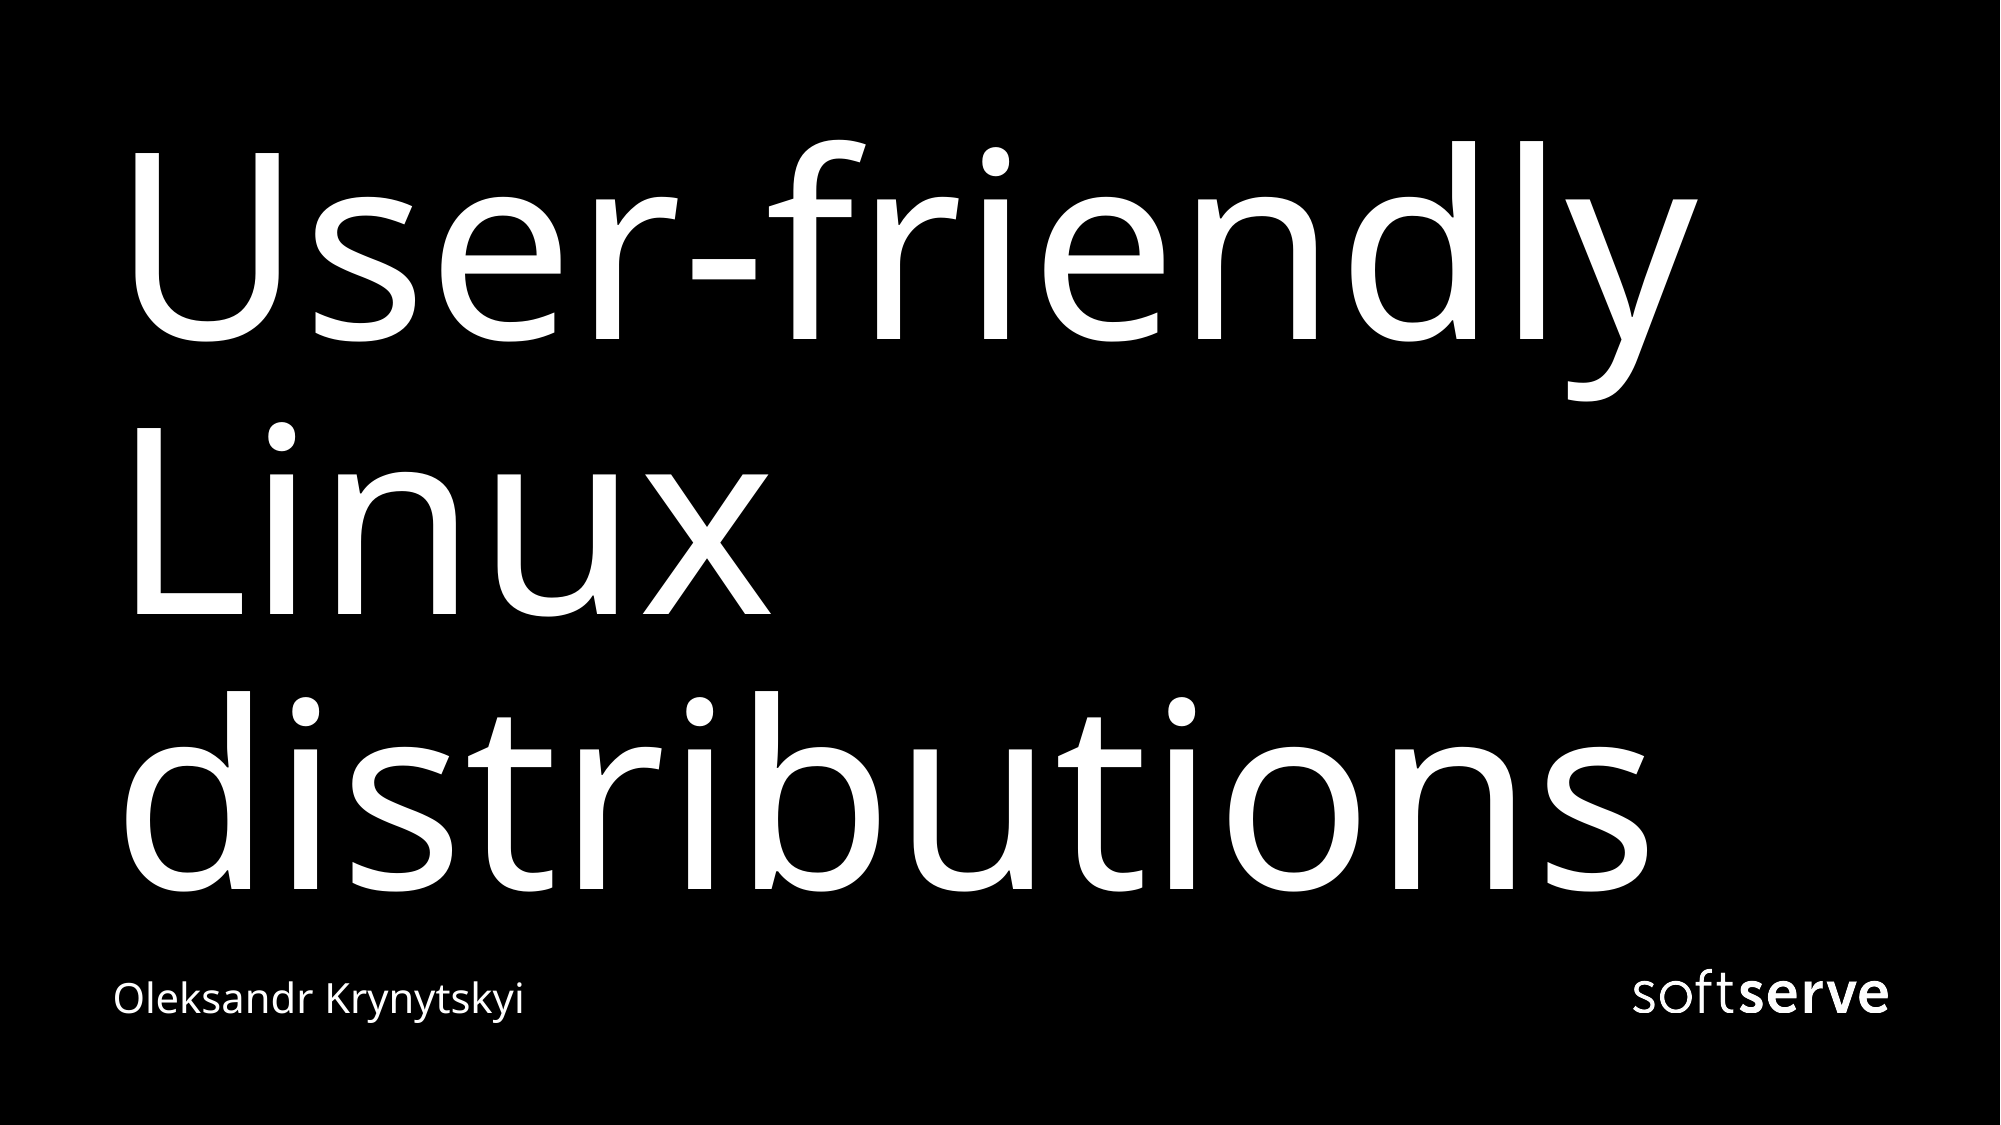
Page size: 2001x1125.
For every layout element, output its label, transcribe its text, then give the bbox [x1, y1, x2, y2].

title User-friendly Linux distributions [112, 112, 1888, 900]
list Oleksandr Krynytskyi [112, 970, 682, 1019]
picture [1633, 968, 1888, 1013]
